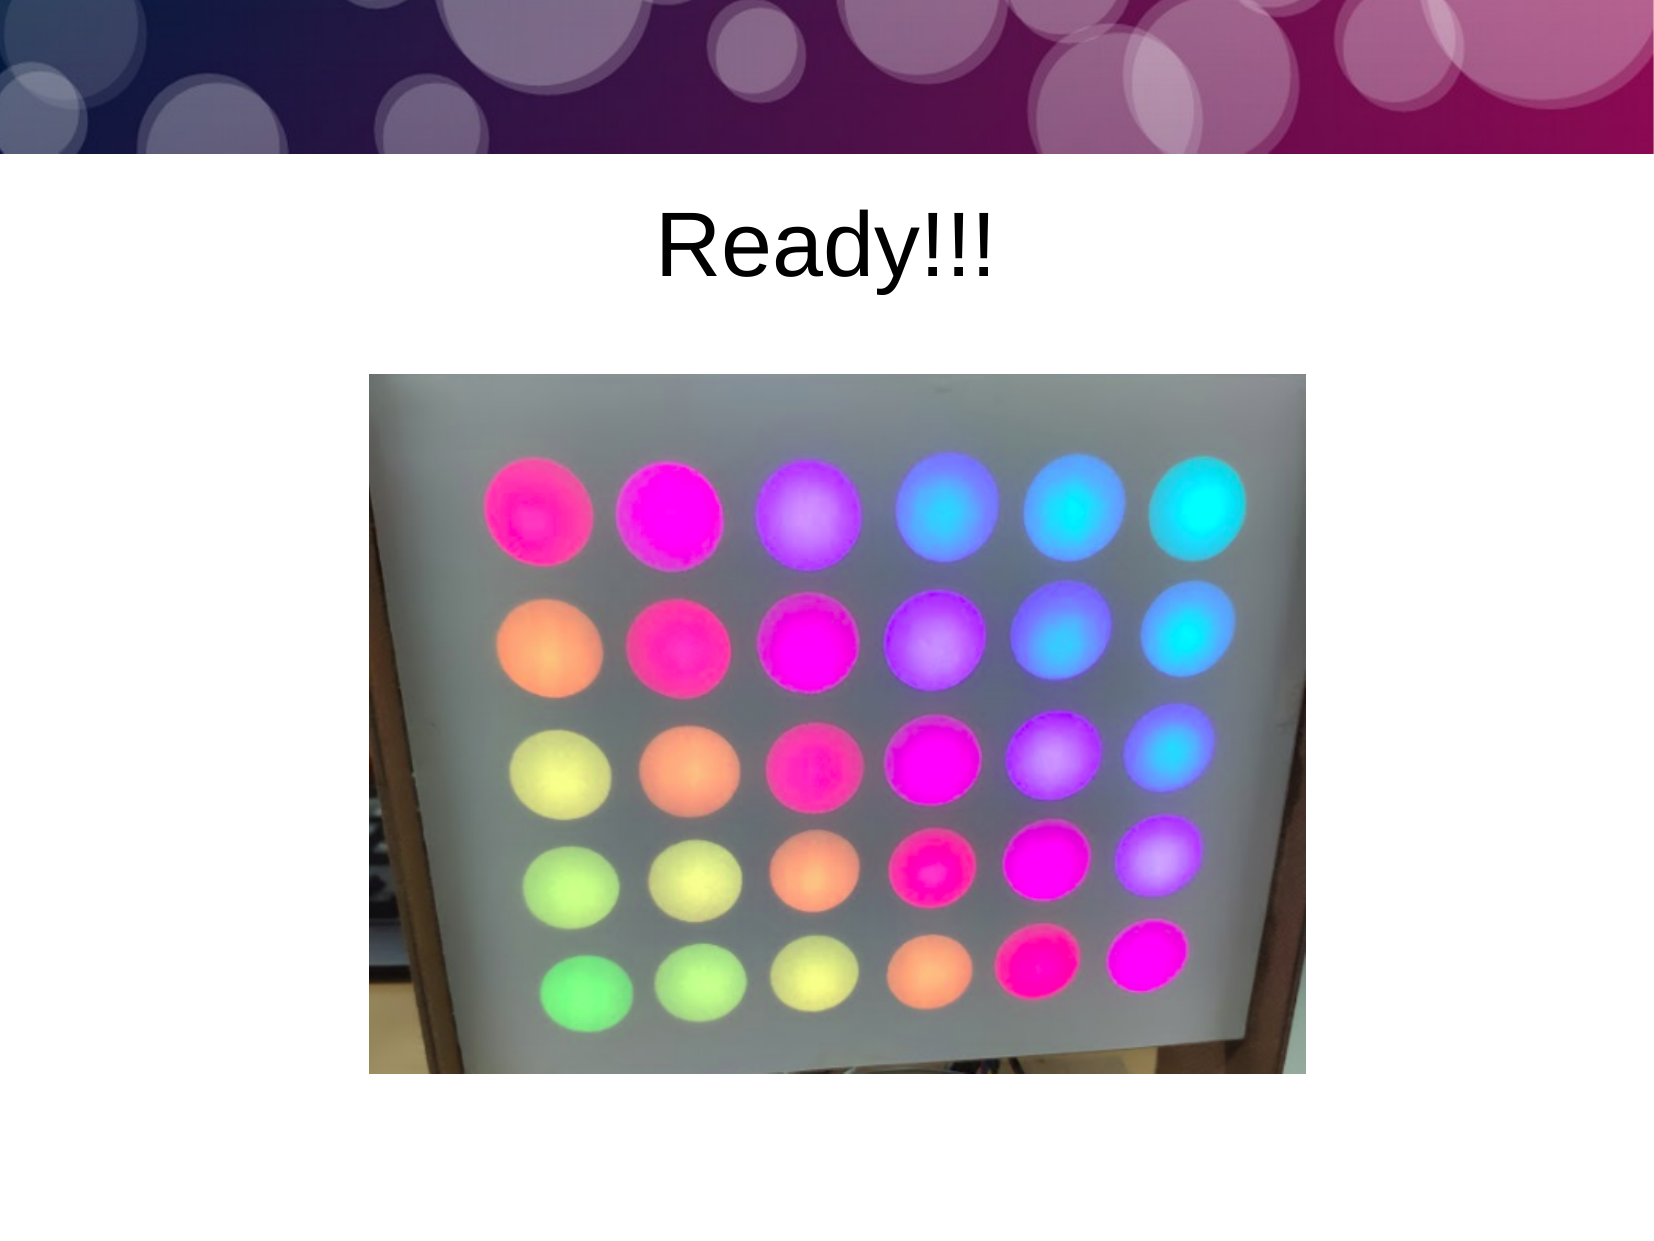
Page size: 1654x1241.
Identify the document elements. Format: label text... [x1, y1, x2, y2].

picture [0, 0, 1654, 154]
title Ready!!! [82, 159, 1571, 331]
picture [369, 374, 1306, 1074]
